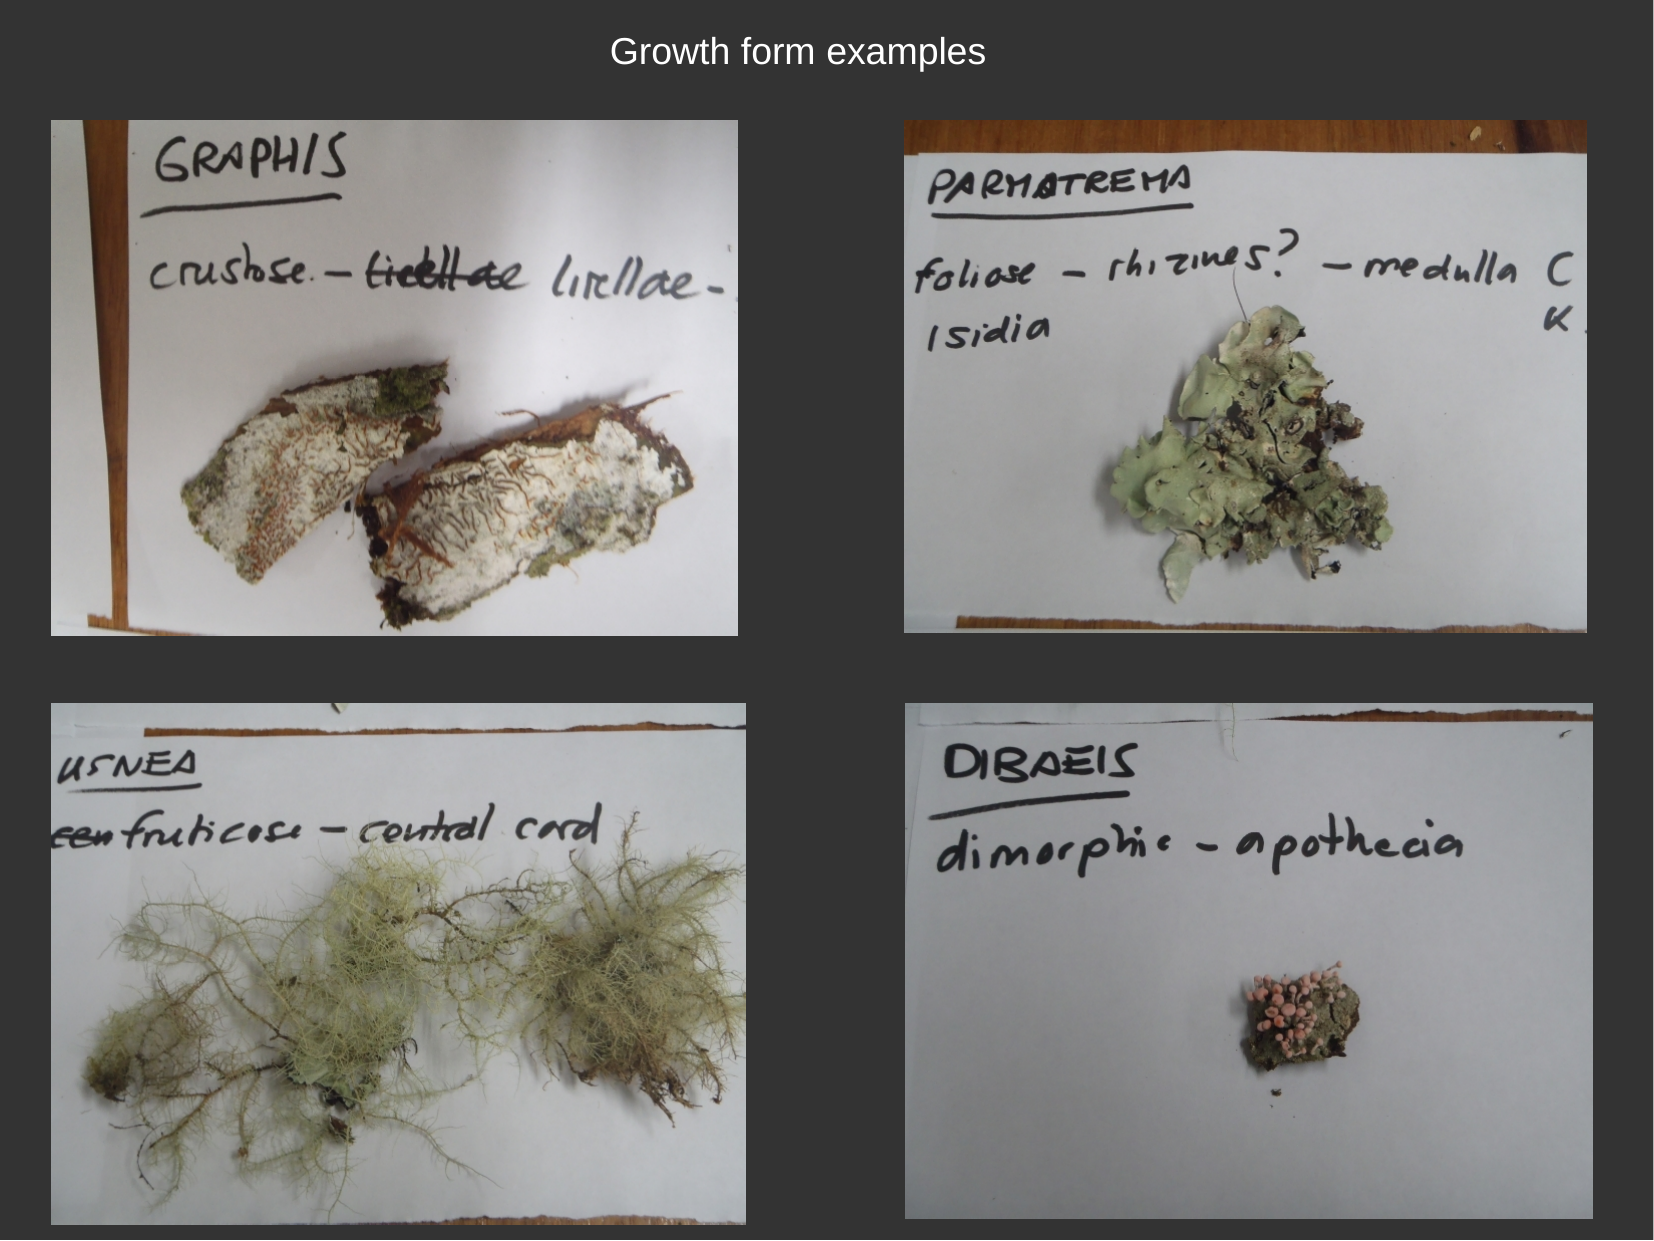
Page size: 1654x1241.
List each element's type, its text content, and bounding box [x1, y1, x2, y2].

picture [904, 120, 1587, 633]
picture [51, 703, 746, 1225]
text_box Growth form examples [194, 22, 1402, 80]
picture [51, 120, 738, 636]
picture [905, 703, 1593, 1219]
